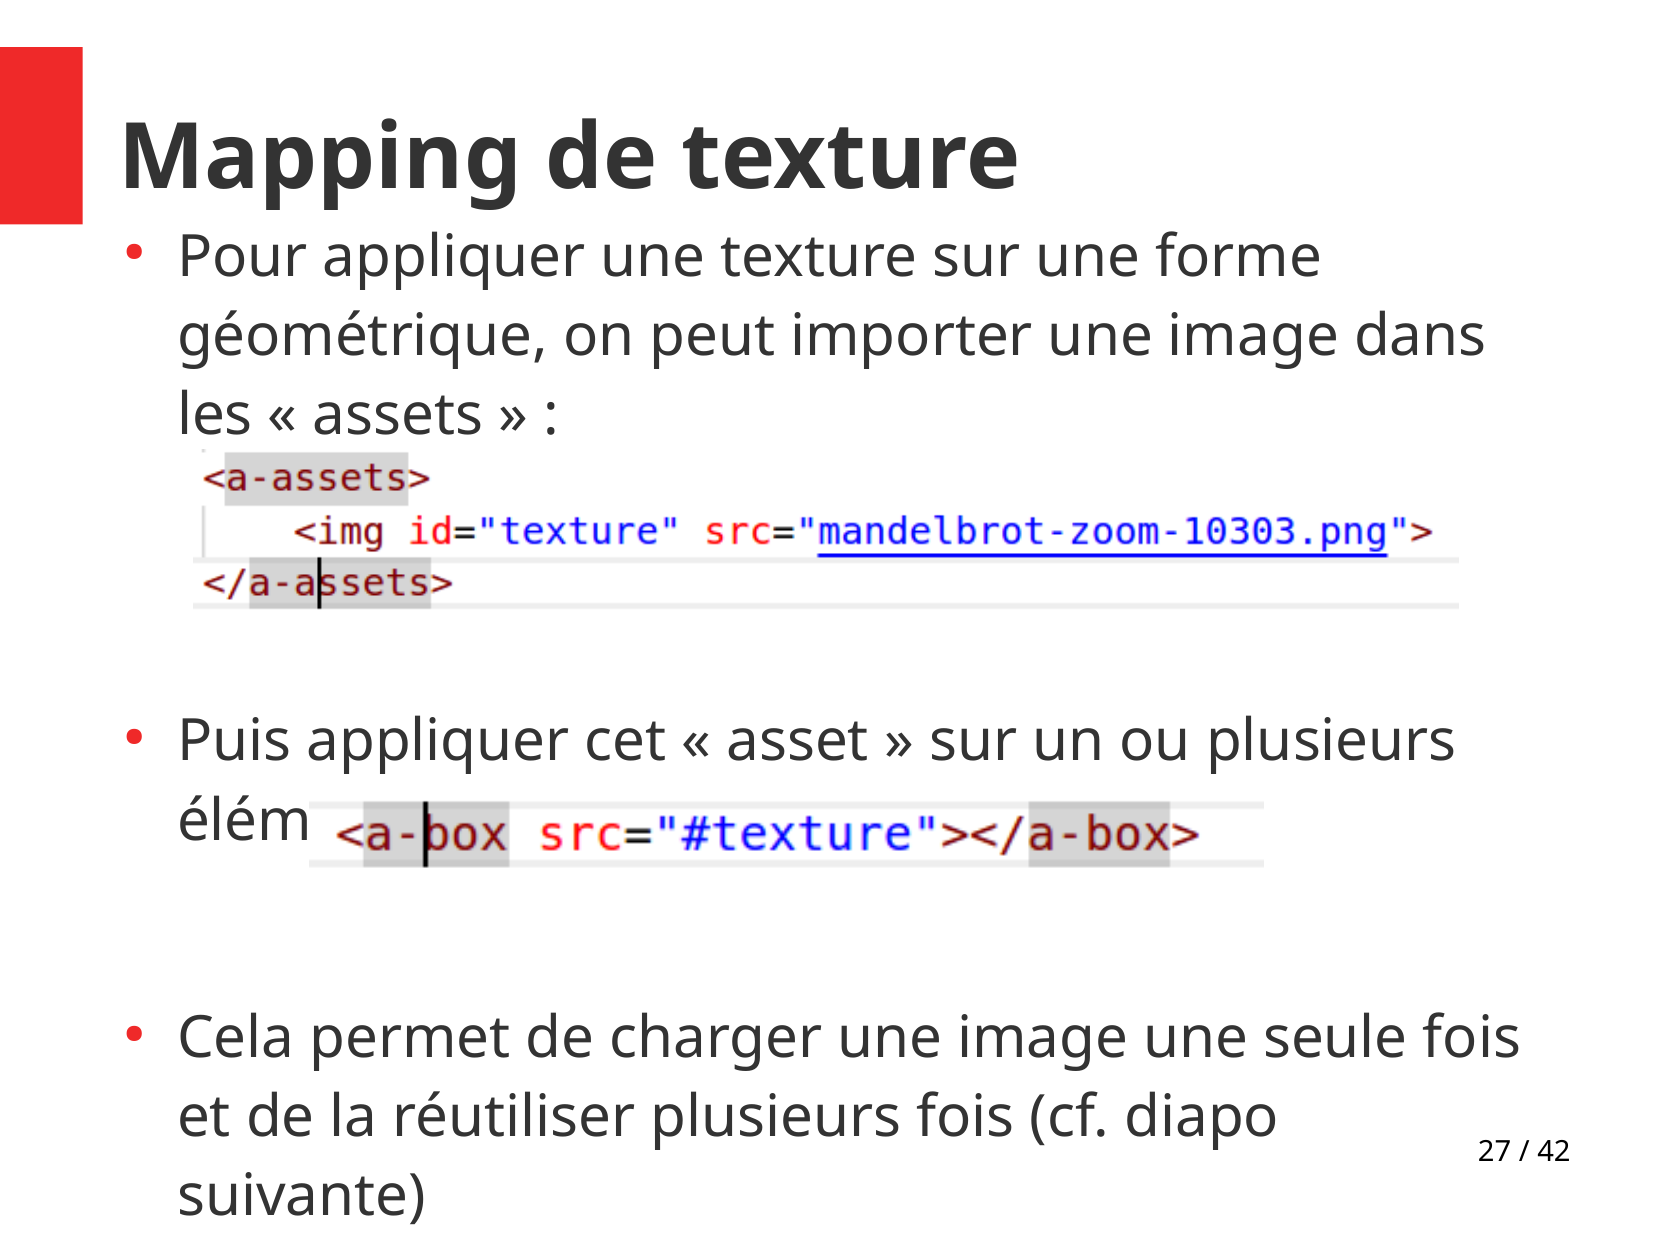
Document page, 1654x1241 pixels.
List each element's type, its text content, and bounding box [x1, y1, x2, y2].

picture [193, 449, 1459, 615]
list Pour appliquer une texture sur une forme géométrique, on peut importer une image dans les « assets » : Puis appliquer cet « asset » sur un ou plusieurs éléments de la scène : Cela permet de charger une image une seule fois et de la réutiliser plusieurs fois (cf. diapo suivante) [106, 213, 1524, 934]
picture [309, 795, 1264, 880]
title Mapping de texture [118, 49, 1571, 257]
